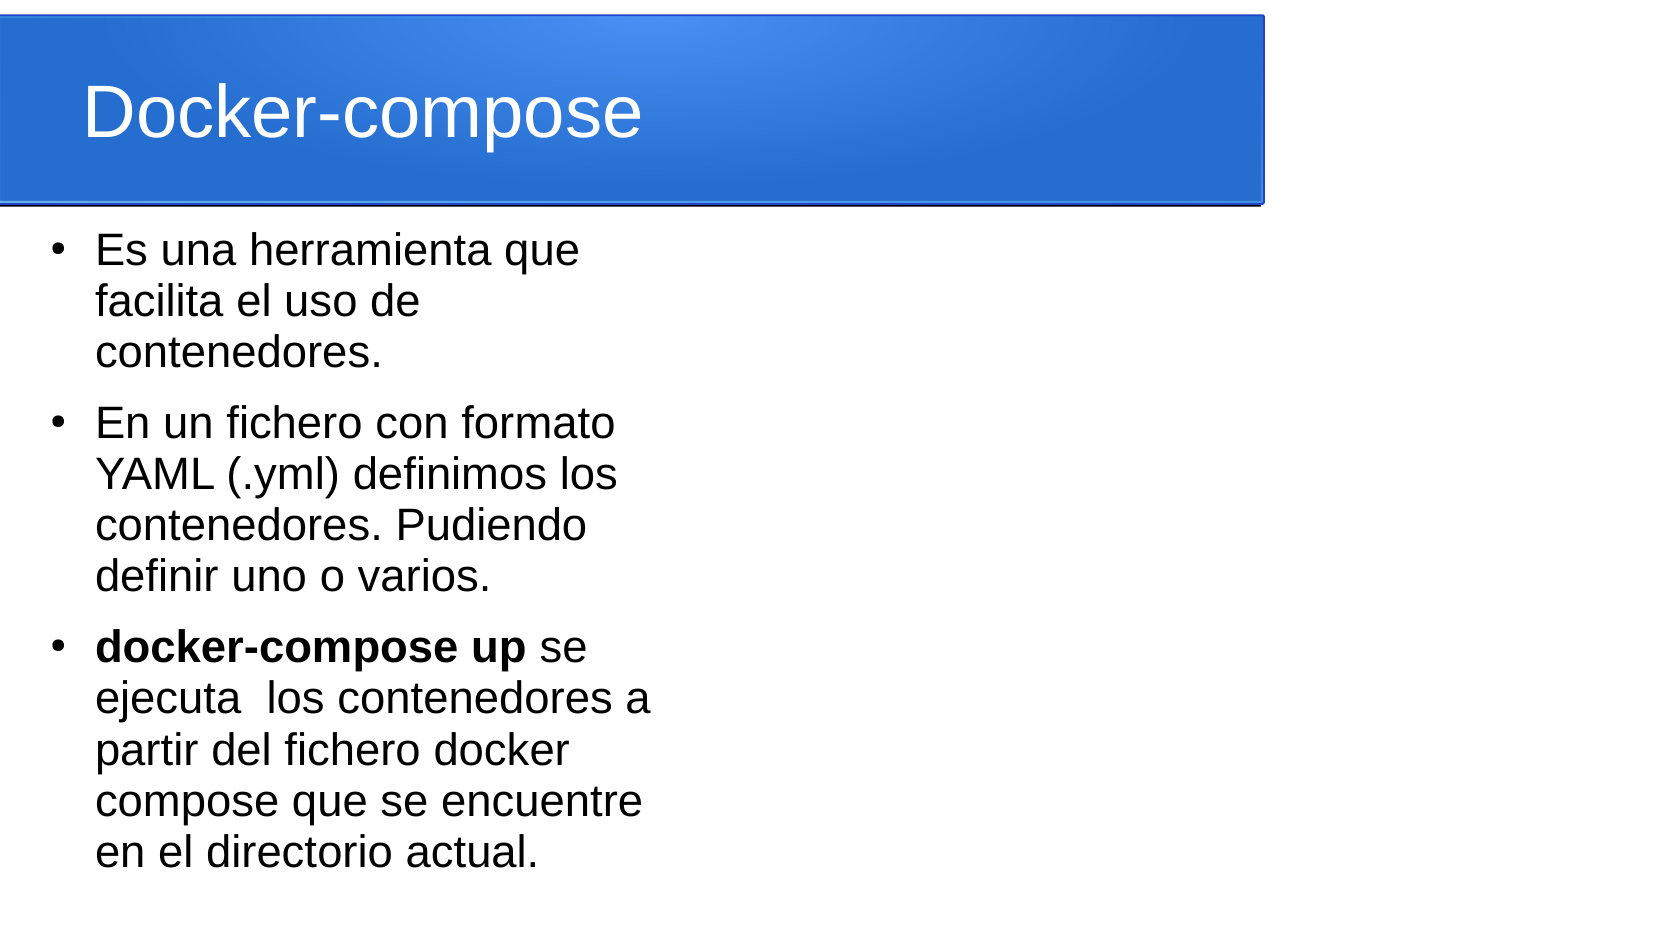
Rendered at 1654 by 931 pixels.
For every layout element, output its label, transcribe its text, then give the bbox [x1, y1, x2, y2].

list Es una herramienta que facilita el uso de contenedores. En un fichero con formato YAML (.yml) definimos los contenedores. Pudiendo definir uno o varios. docker-compose up se ejecuta los contenedores a partir del fichero docker compose que se encuentre en el directorio actual. [35, 224, 674, 886]
title Docker-compose [82, 35, 1235, 189]
